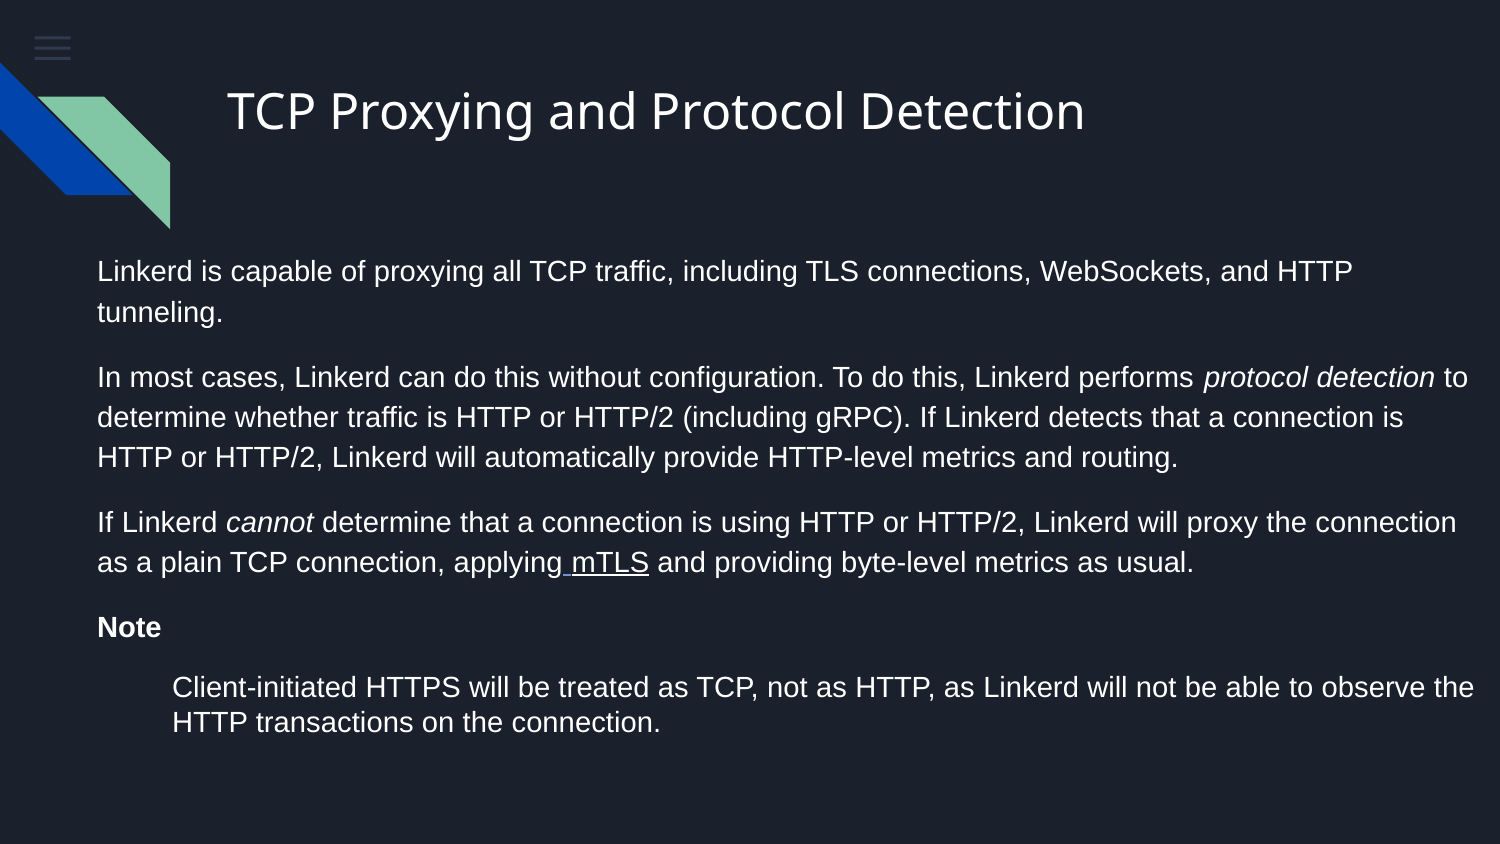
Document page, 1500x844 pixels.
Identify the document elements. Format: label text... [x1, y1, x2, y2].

title TCP Proxying and Protocol Detection [212, 64, 1368, 215]
text_box Linkerd is capable of proxying all TCP traffic, including TLS connections, WebSockets, and HTTP tunneling. In most cases, Linkerd can do this without configuration. To do this, Linkerd performs protocol detection to determine whether traffic is HTTP or HTTP/2 (including gRPC). If Linkerd detects that a connection is HTTP or HTTP/2, Linkerd will automatically provide HTTP-level metrics and routing. If Linkerd cannot determine that a connection is using HTTP or HTTP/2, Linkerd will proxy the connection as a plain TCP connection, applying mTLS and providing byte-level metrics as usual. Note Client-initiated HTTPS will be treated as TCP, not as HTTP, as Linkerd will not be able to observe the HTTP transactions on the connection. [82, 232, 1499, 754]
